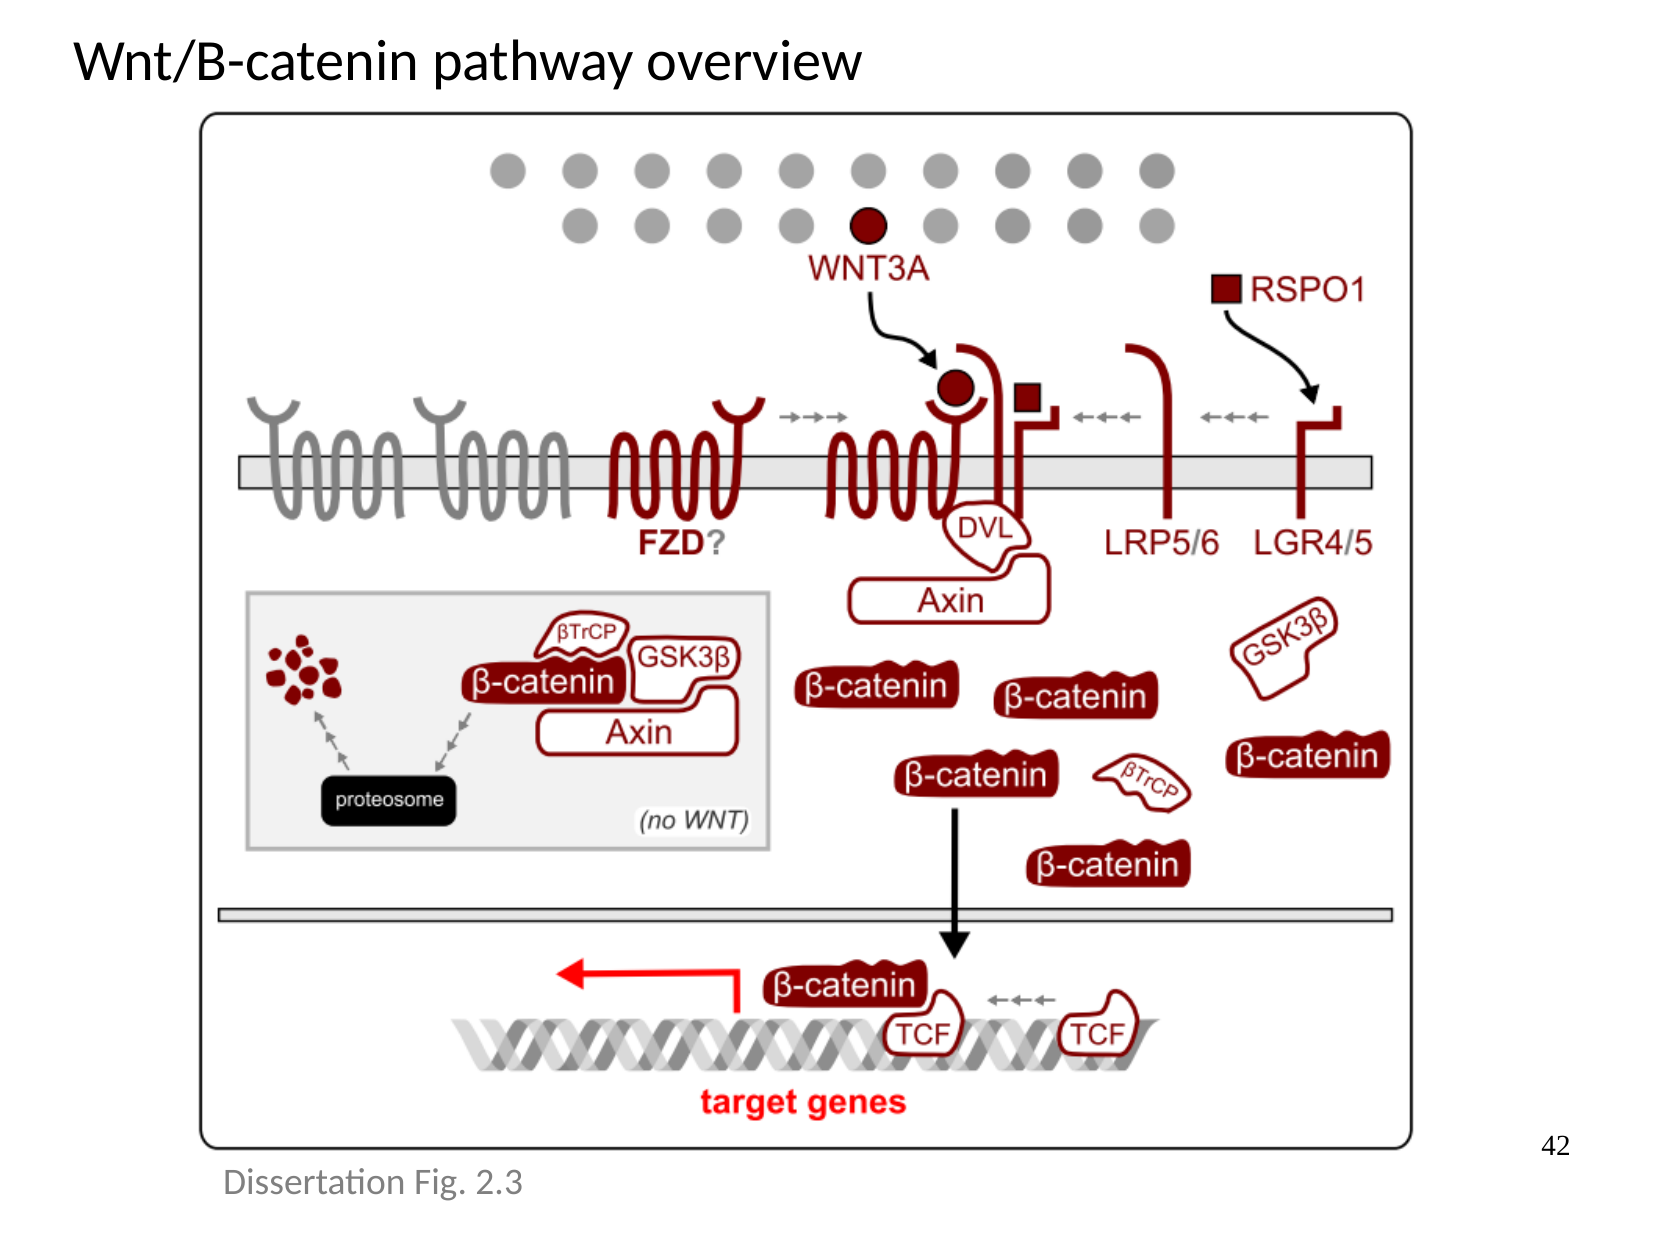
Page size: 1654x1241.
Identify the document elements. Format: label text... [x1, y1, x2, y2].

text_box Wnt/B-catenin pathway overview [59, 29, 1536, 148]
picture [193, 148, 1418, 1152]
text_box Dissertation Fig. 2.3 [208, 1159, 1005, 1241]
